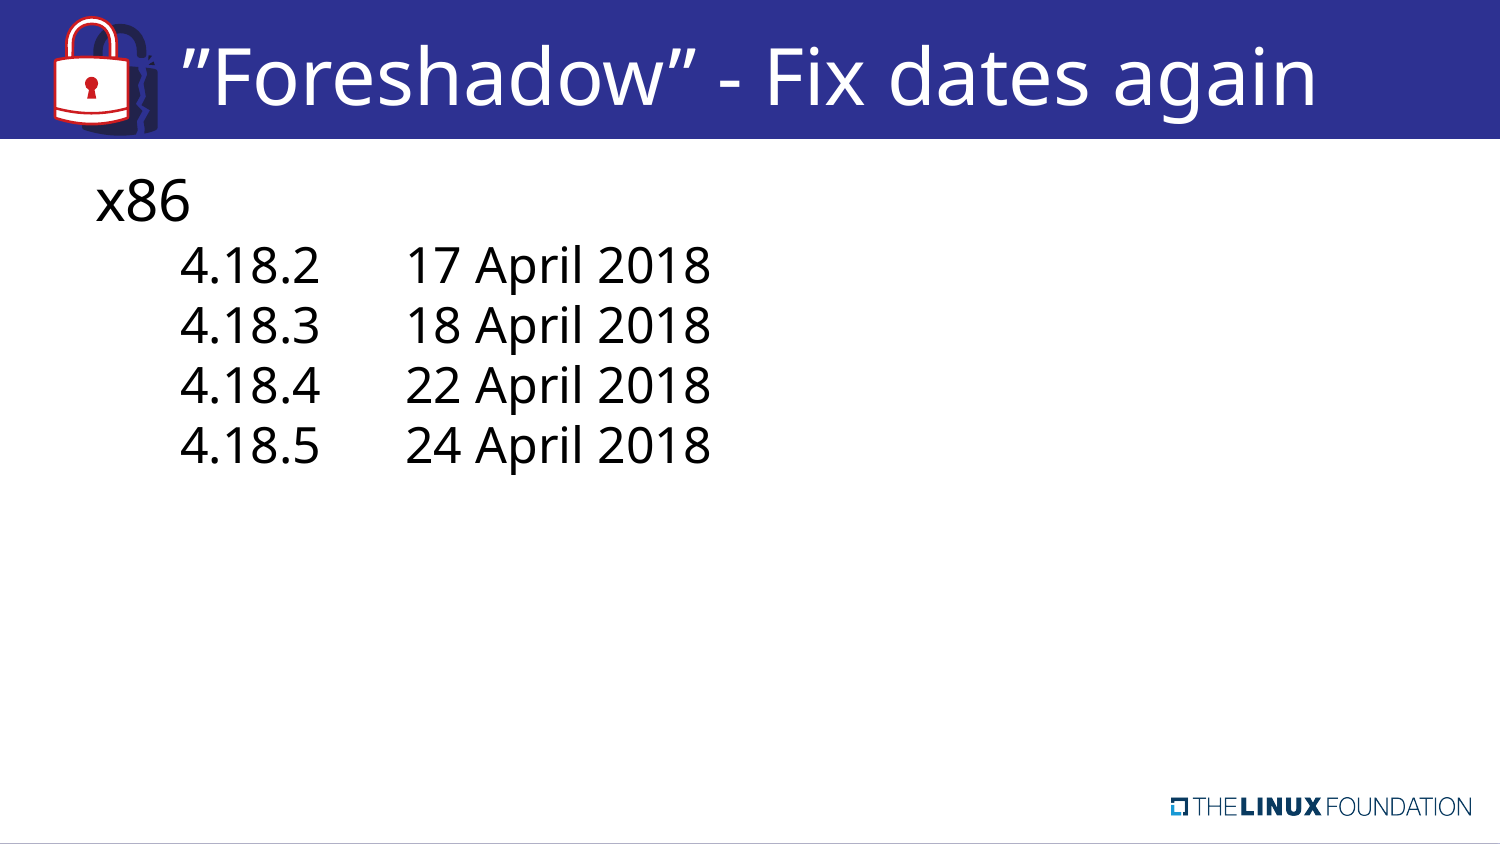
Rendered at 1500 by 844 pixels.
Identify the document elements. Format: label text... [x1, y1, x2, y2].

list x86 4.18.2 17 April 2018 4.18.3 18 April 2018 4.18.4 22 April 2018 4.18.5 24 April 2018 [23, 155, 1405, 736]
picture [45, 15, 167, 137]
picture [1171, 797, 1471, 816]
title ”Foreshadow” - Fix dates again [31, 7, 1500, 140]
